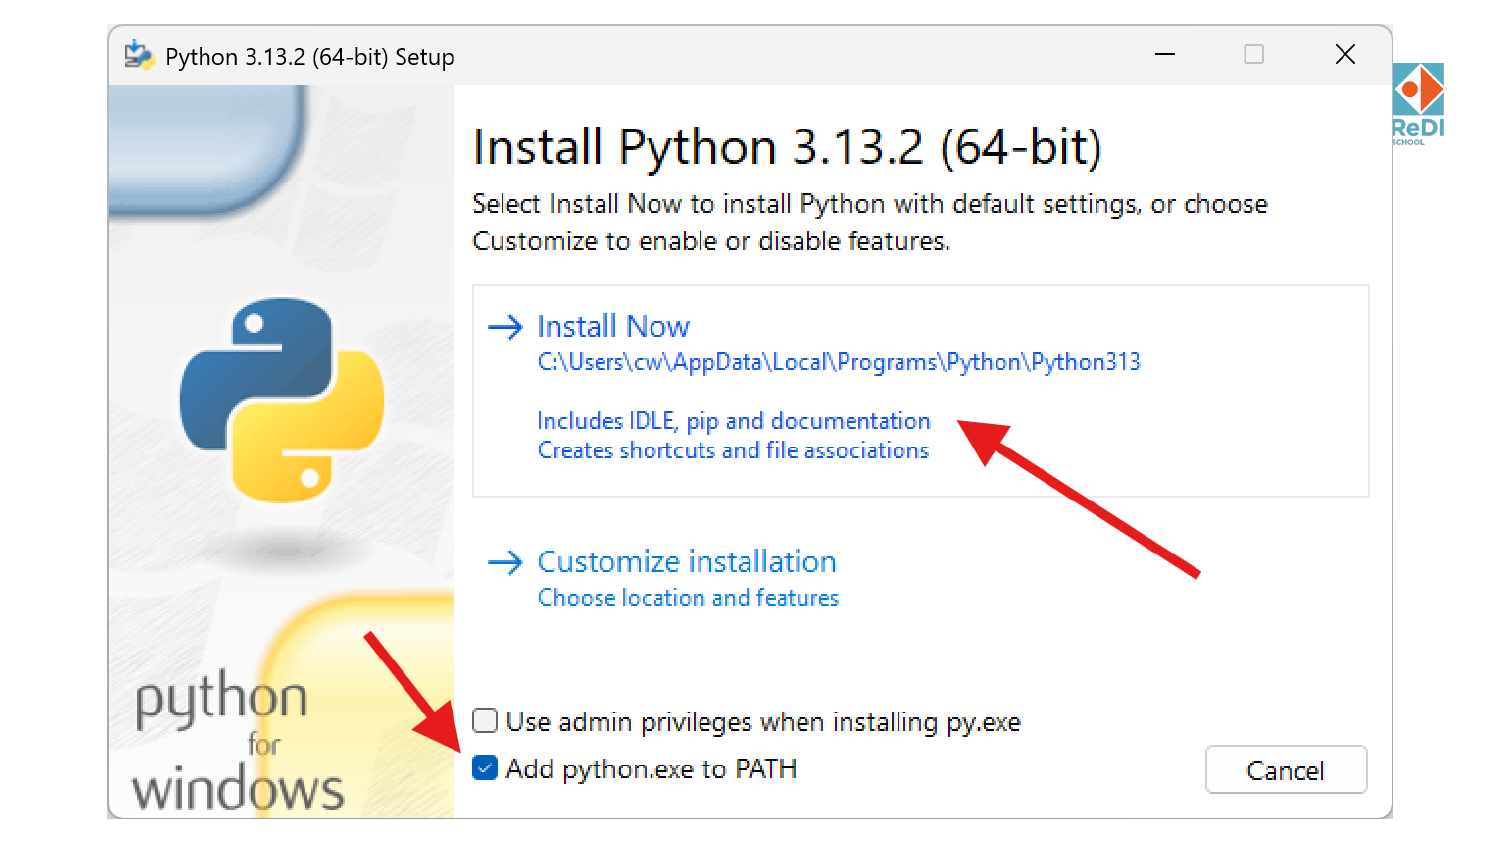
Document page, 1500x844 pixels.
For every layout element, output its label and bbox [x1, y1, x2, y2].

picture [107, 24, 1447, 819]
